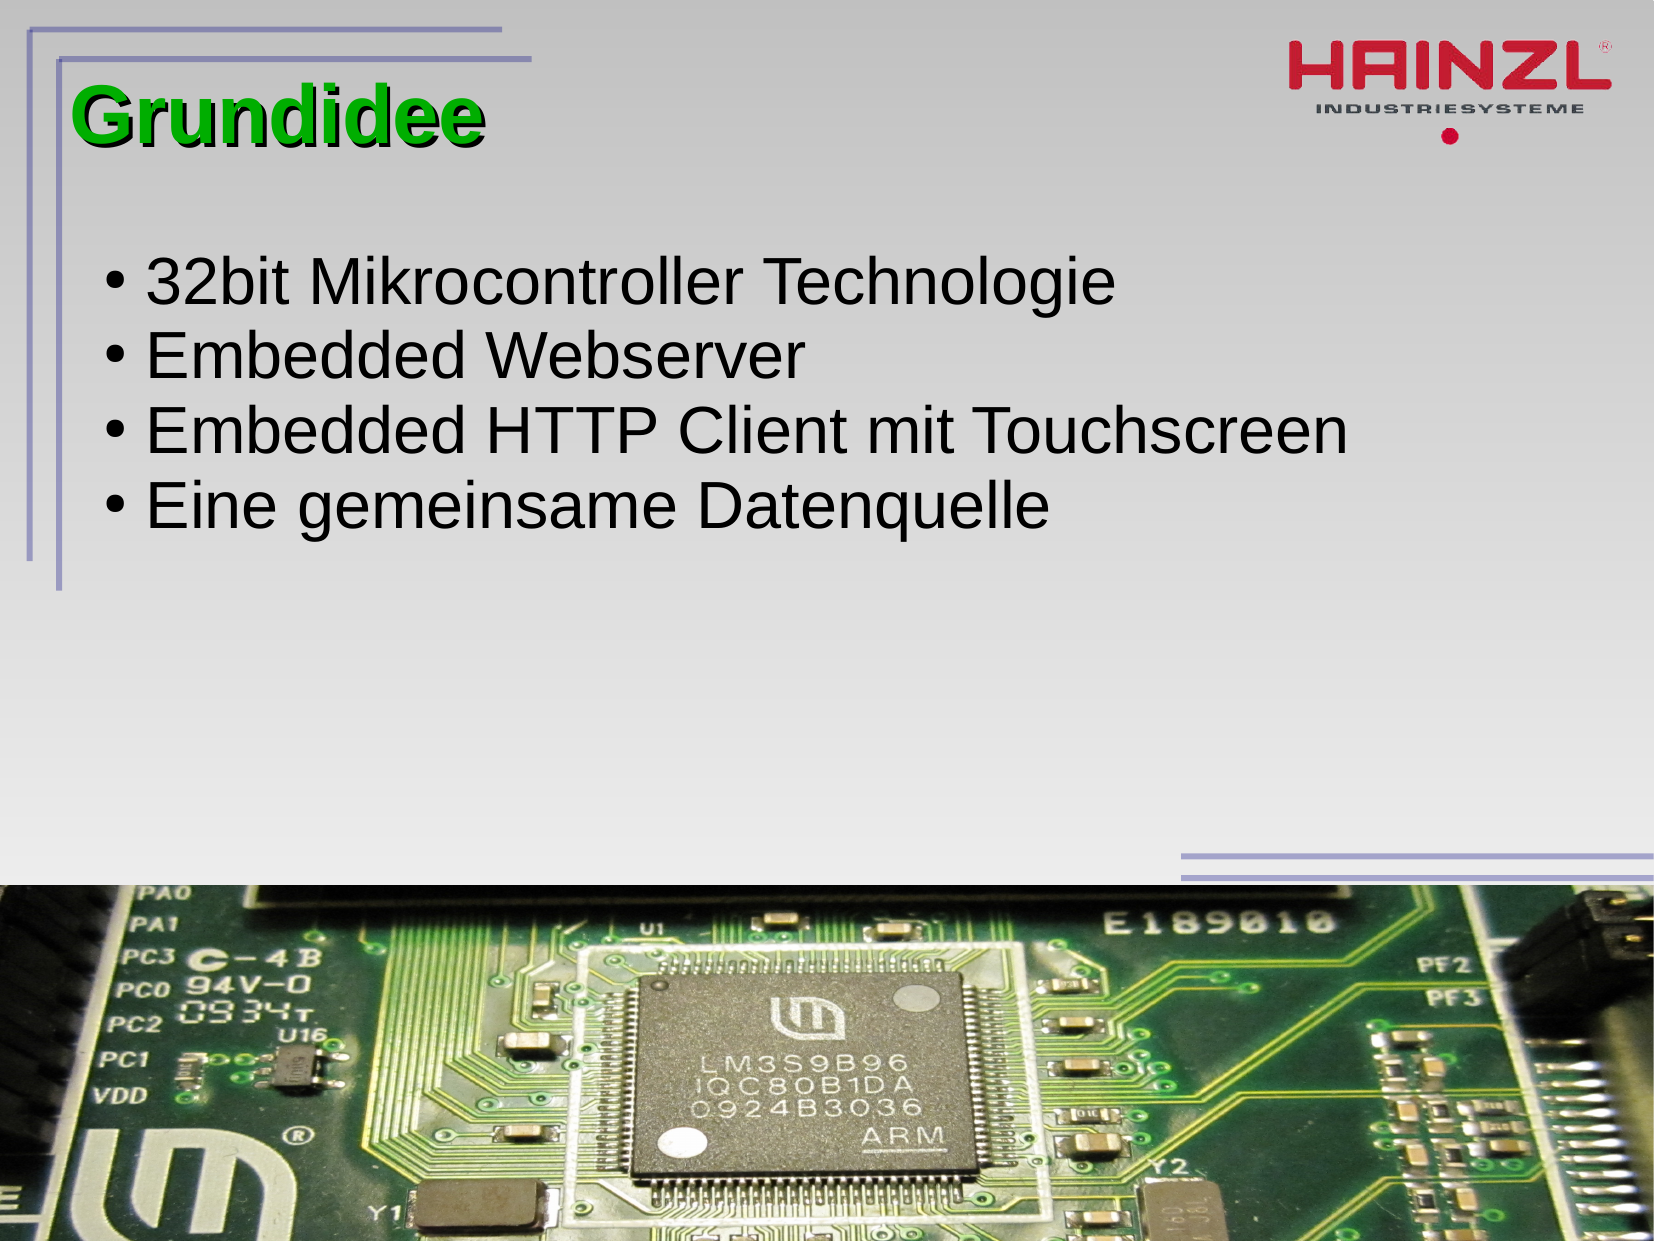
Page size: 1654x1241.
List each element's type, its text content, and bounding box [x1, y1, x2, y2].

picture [1269, 29, 1625, 153]
text_box 32bit Mikrocontroller Technologie Embedded Webserver Embedded HTTP Client mit Touchscreen Eine gemeinsame Datenquelle [88, 236, 1565, 625]
picture [0, 951, 1654, 1093]
text_box Grundidee [54, 61, 823, 170]
